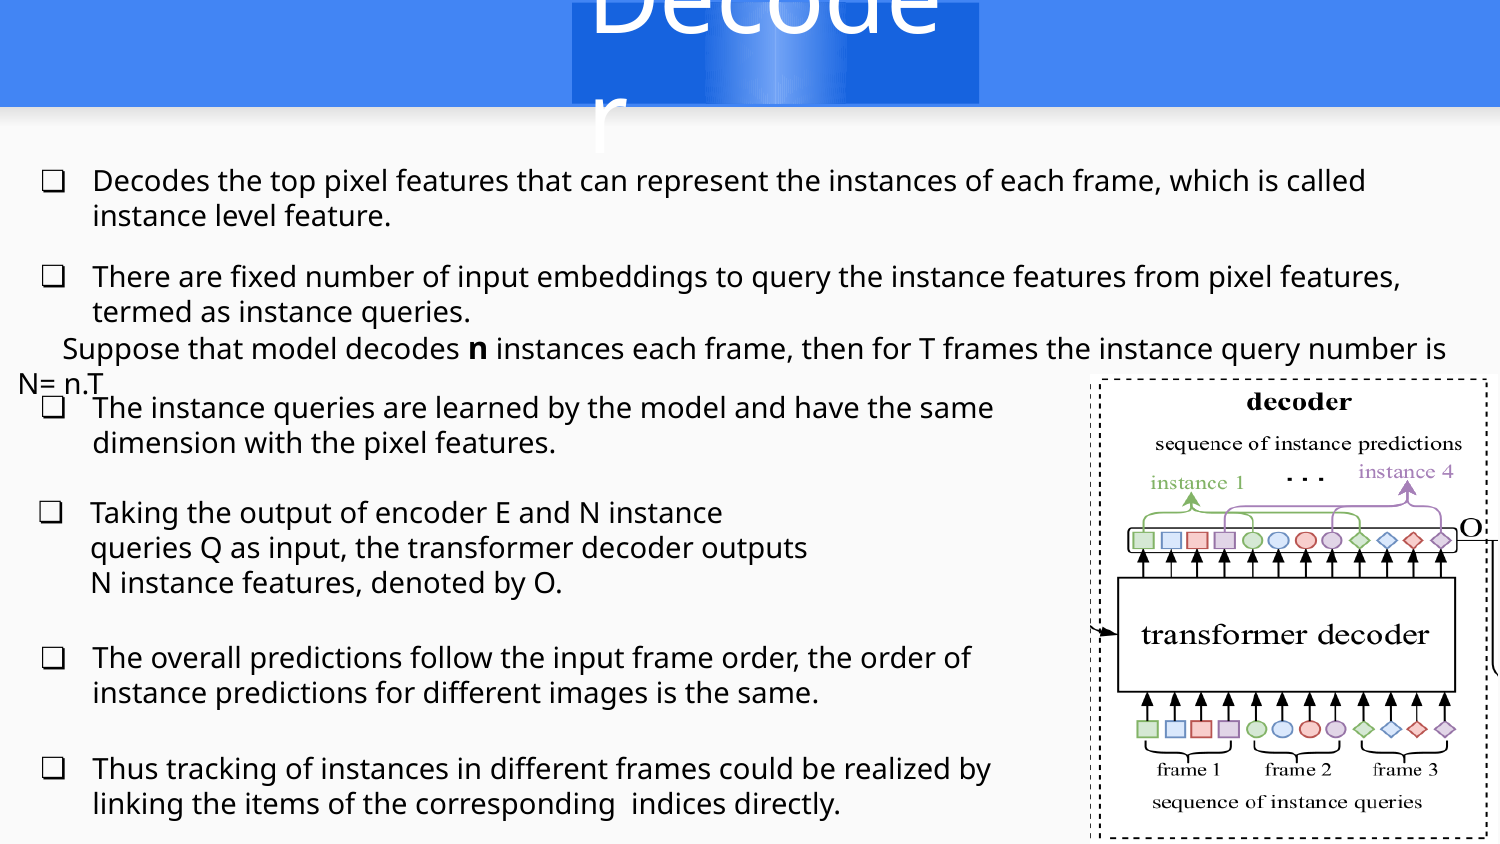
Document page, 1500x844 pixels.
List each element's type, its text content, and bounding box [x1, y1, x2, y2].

text_box Thus tracking of instances in different frames could be realized by linking the items of the corresponding indices directly. [2, 735, 1090, 836]
text_box There are fixed number of input embeddings to query the instance features from pixel features, termed as instance queries. Suppose that model decodes n instances each frame, then for T frames the instance query number is N= n.T [2, 243, 1498, 416]
picture [1090, 374, 1498, 844]
text_box Taking the output of encoder E and N instance queries Q as input, the transformer decoder outputs N instance features, denoted by O. [0, 479, 835, 614]
text_box The overall predictions follow the input frame order, the order of instance predictions for different images is the same. [2, 624, 1090, 725]
title Decoder [572, 2, 980, 104]
text_box The instance queries are learned by the model and have the same dimension with the pixel features. [2, 374, 1083, 475]
text_box Decodes the top pixel features that can represent the instances of each frame, which is called instance level feature. [2, 147, 1498, 243]
